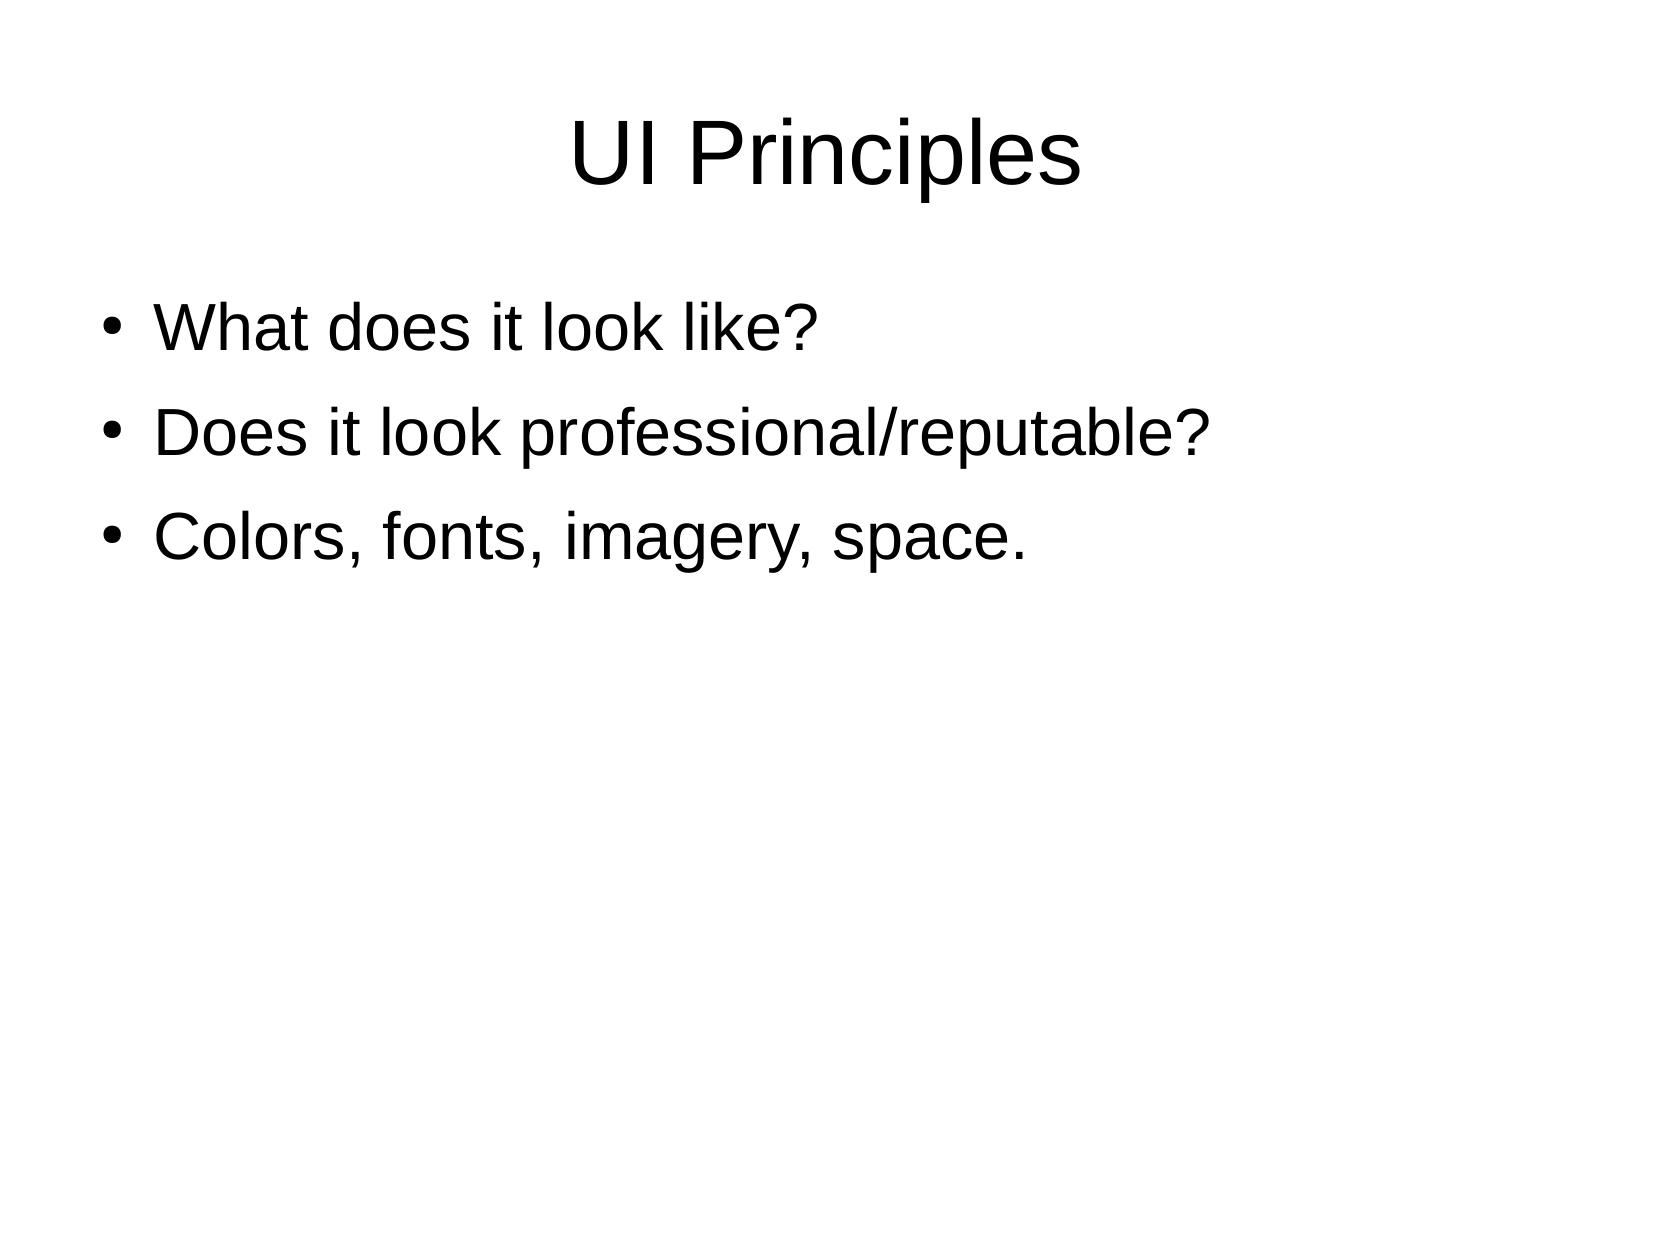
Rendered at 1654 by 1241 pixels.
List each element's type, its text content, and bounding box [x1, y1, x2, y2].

title UI Principles [82, 49, 1571, 257]
list What does it look like? Does it look professional/reputable? Colors, fonts, imagery, space. [82, 290, 1571, 1010]
